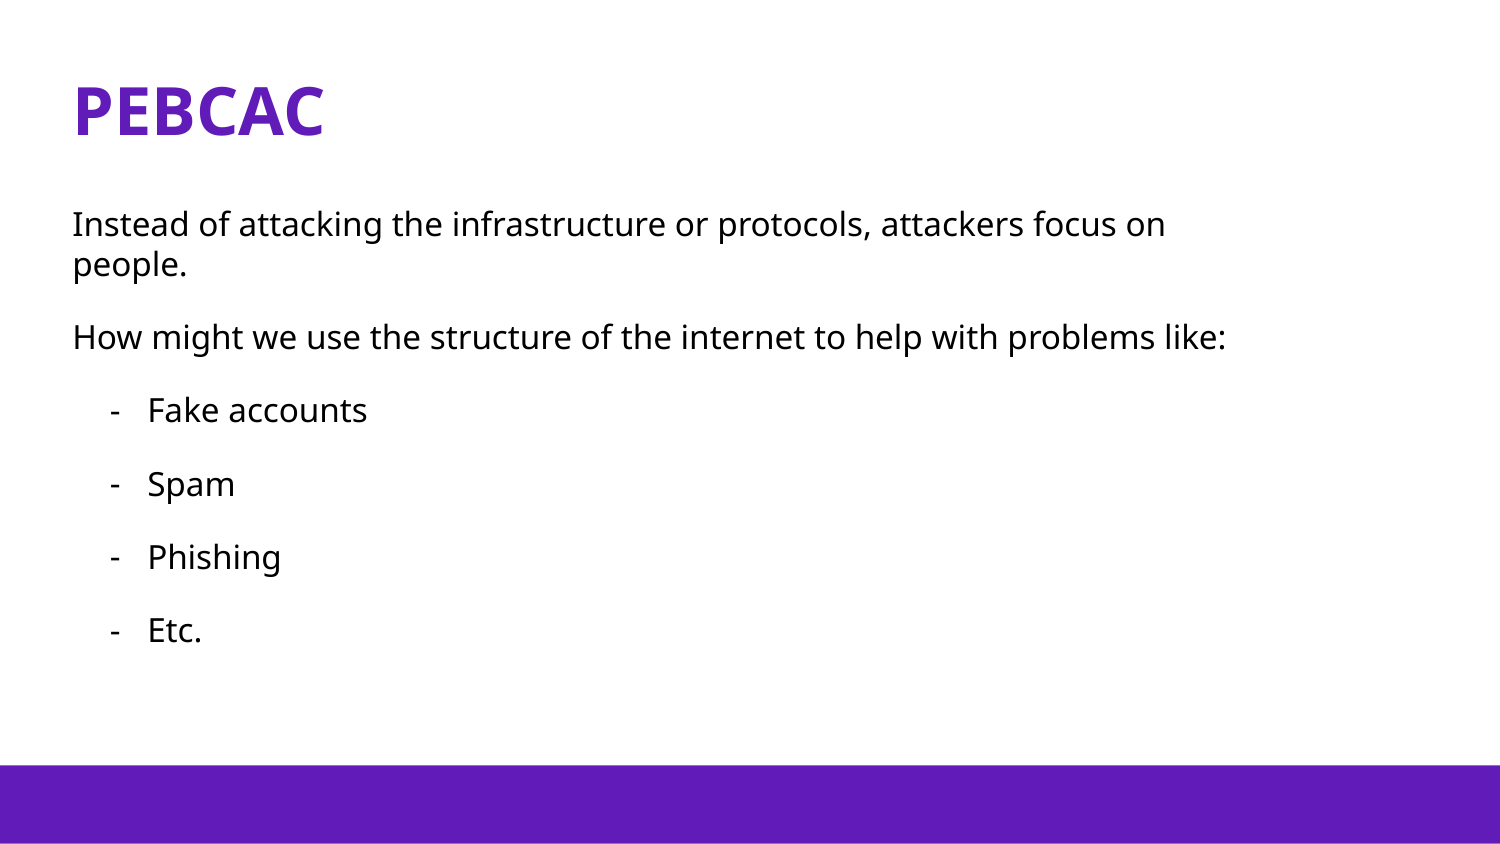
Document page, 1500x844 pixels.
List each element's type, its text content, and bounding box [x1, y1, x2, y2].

title PEBCAC [57, 54, 1273, 164]
list Instead of attacking the infrastructure or protocols, attackers focus on people. How might we use the structure of the internet to help with problems like: Fake accounts Spam Phishing Etc. [57, 188, 1273, 709]
